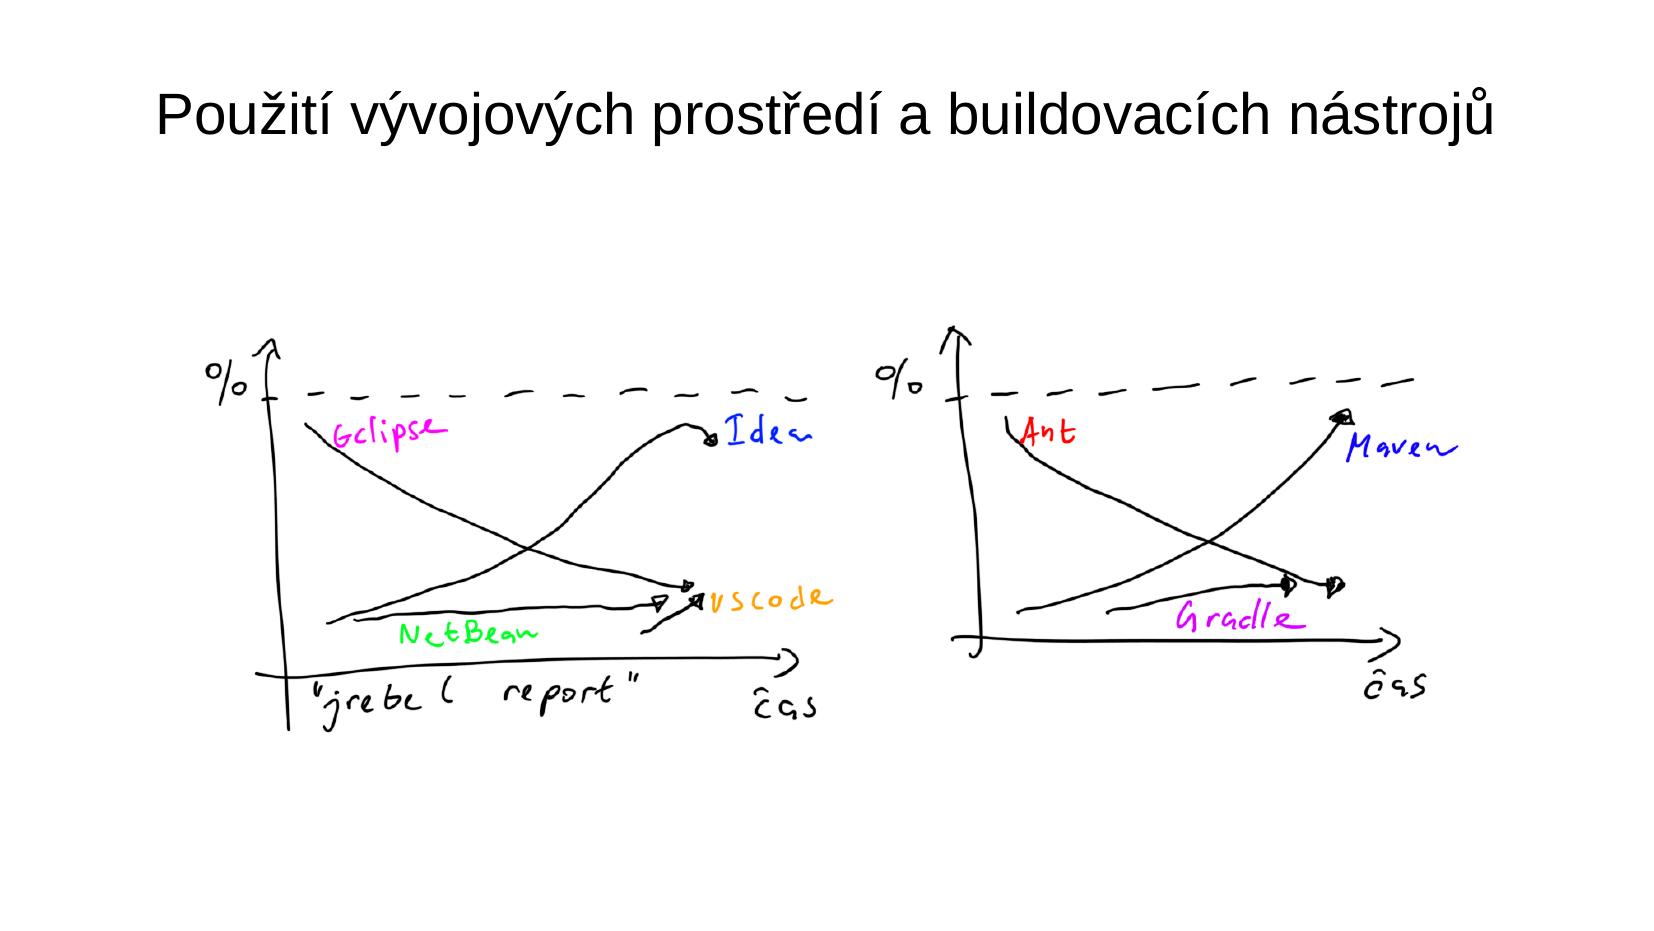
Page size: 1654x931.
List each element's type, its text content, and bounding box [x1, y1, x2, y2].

title Použití vývojových prostředí a buildovacích nástrojů [82, 36, 1571, 193]
picture [150, 225, 1523, 788]
